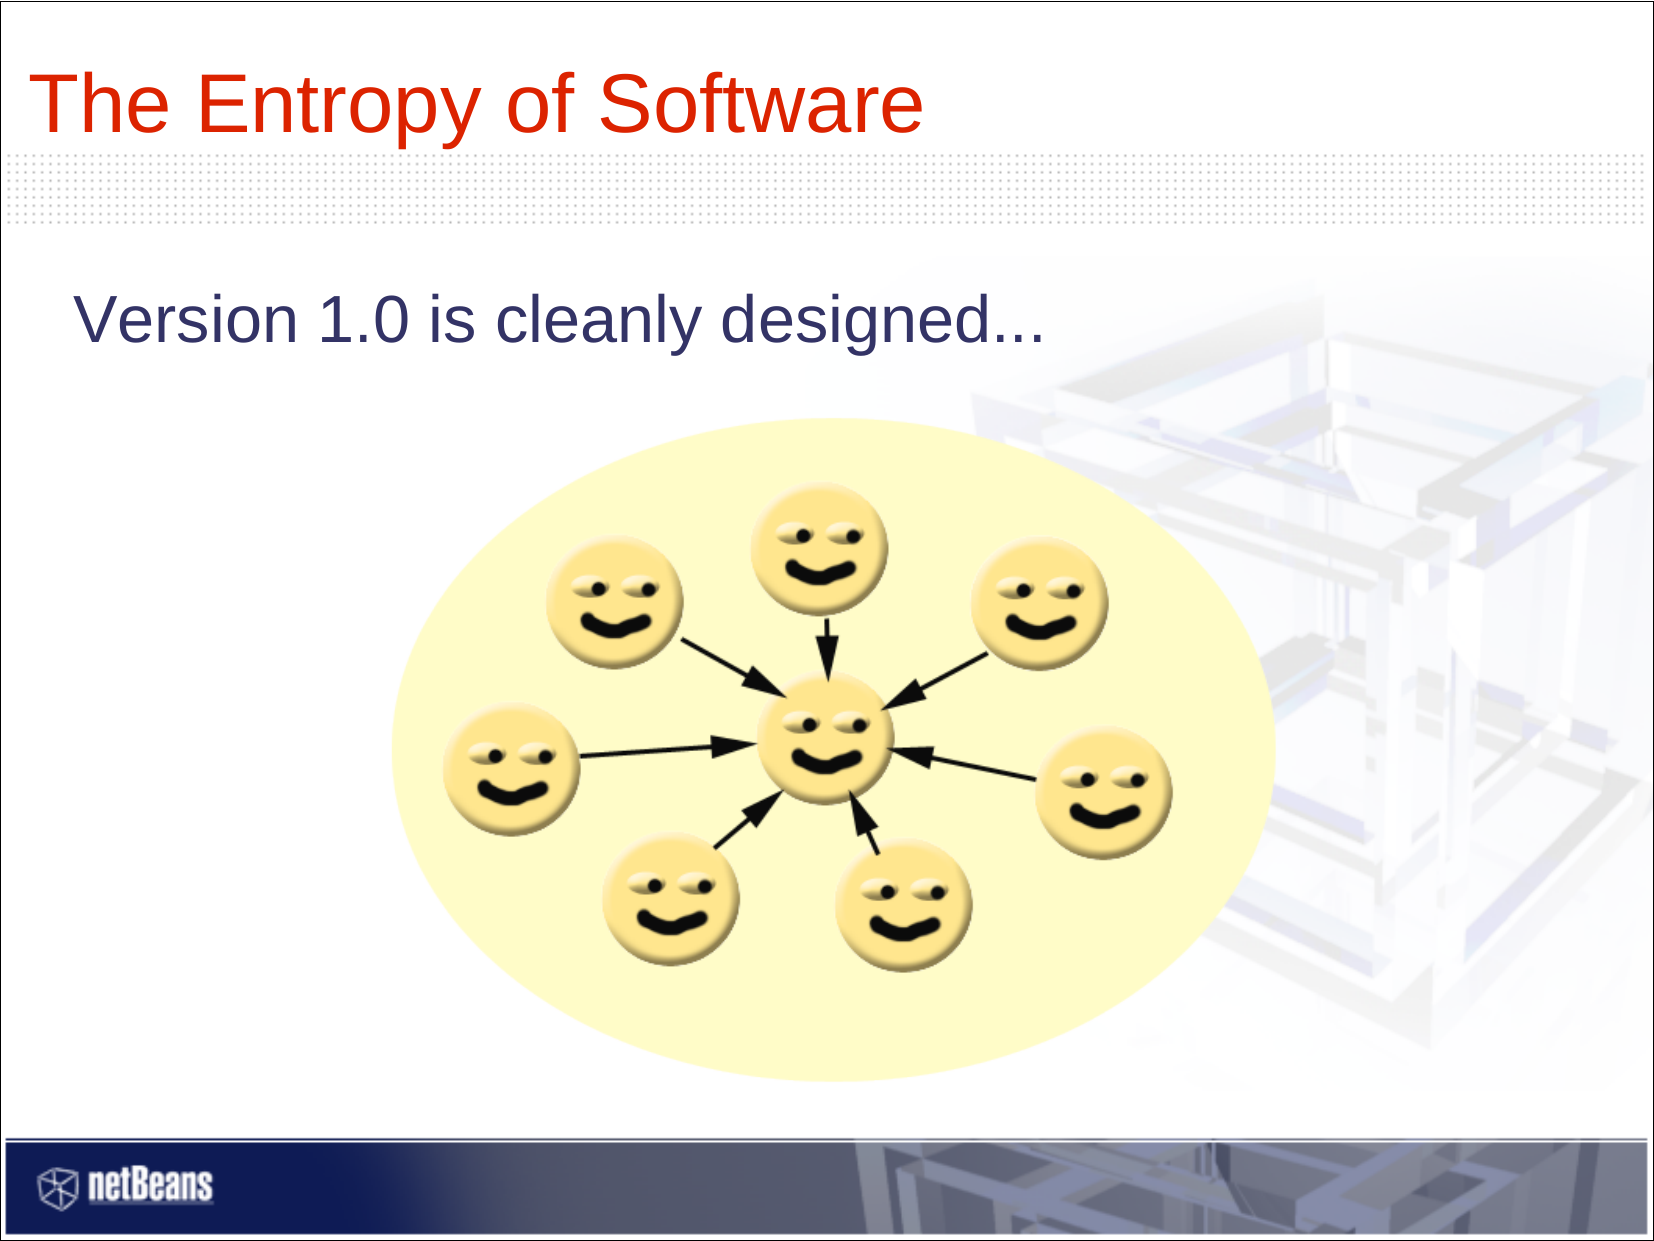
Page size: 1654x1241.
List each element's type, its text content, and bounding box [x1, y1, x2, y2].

title The Entropy of Software [28, 0, 1619, 208]
picture [1, 2, 1653, 1240]
list Version 1.0 is cleanly designed... [73, 282, 1574, 1127]
